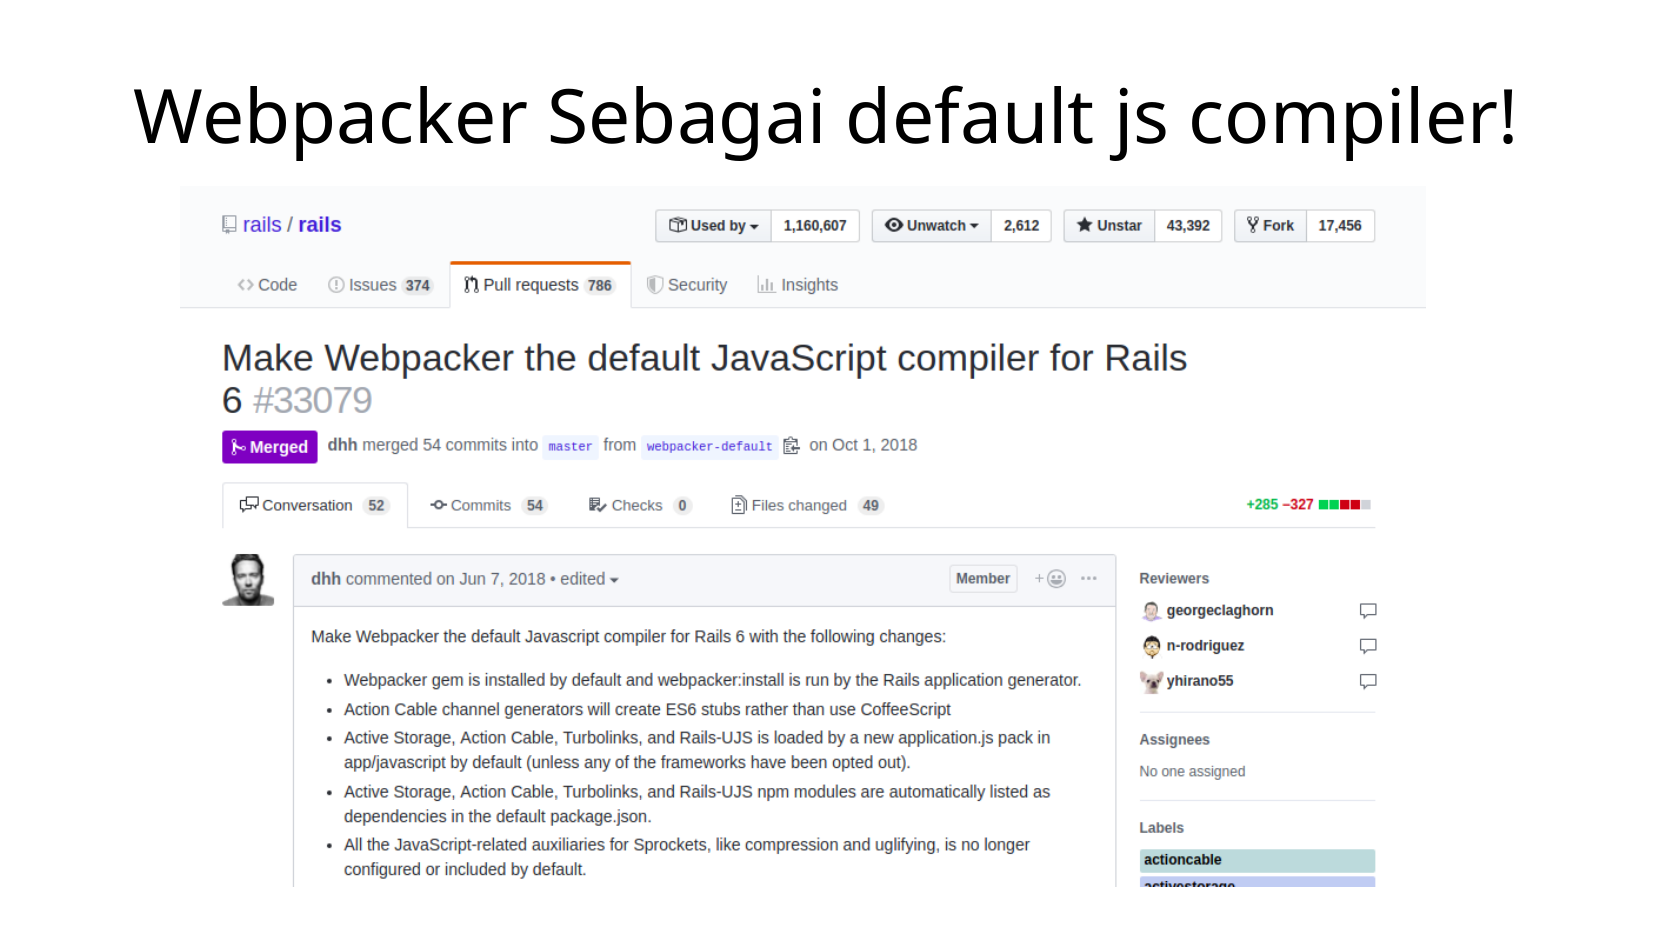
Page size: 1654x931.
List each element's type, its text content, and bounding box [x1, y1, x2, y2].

picture [180, 186, 1426, 888]
title Webpacker Sebagai default js compiler! [82, 37, 1571, 193]
